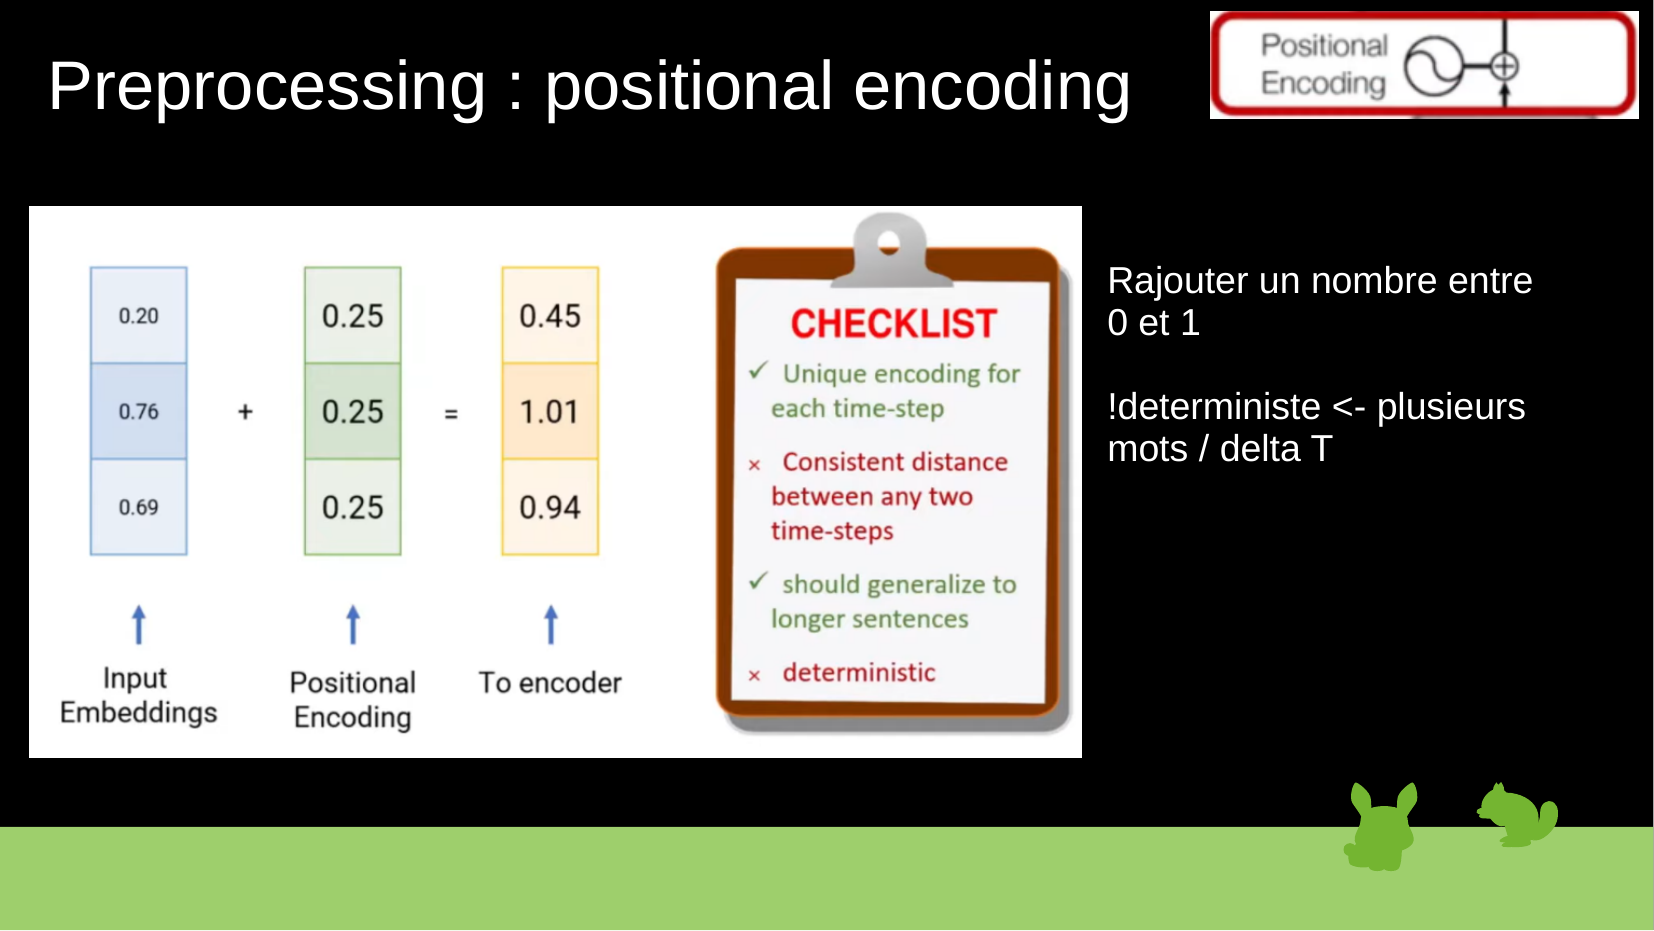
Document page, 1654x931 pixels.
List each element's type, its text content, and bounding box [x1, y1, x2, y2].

title Preprocessing : positional encoding [0, 11, 1329, 160]
text_box Rajouter un nombre entre 0 et 1 !deterministe <- plusieurs mots / delta T [1092, 252, 1565, 562]
picture [1210, 11, 1639, 119]
picture [29, 206, 1082, 759]
